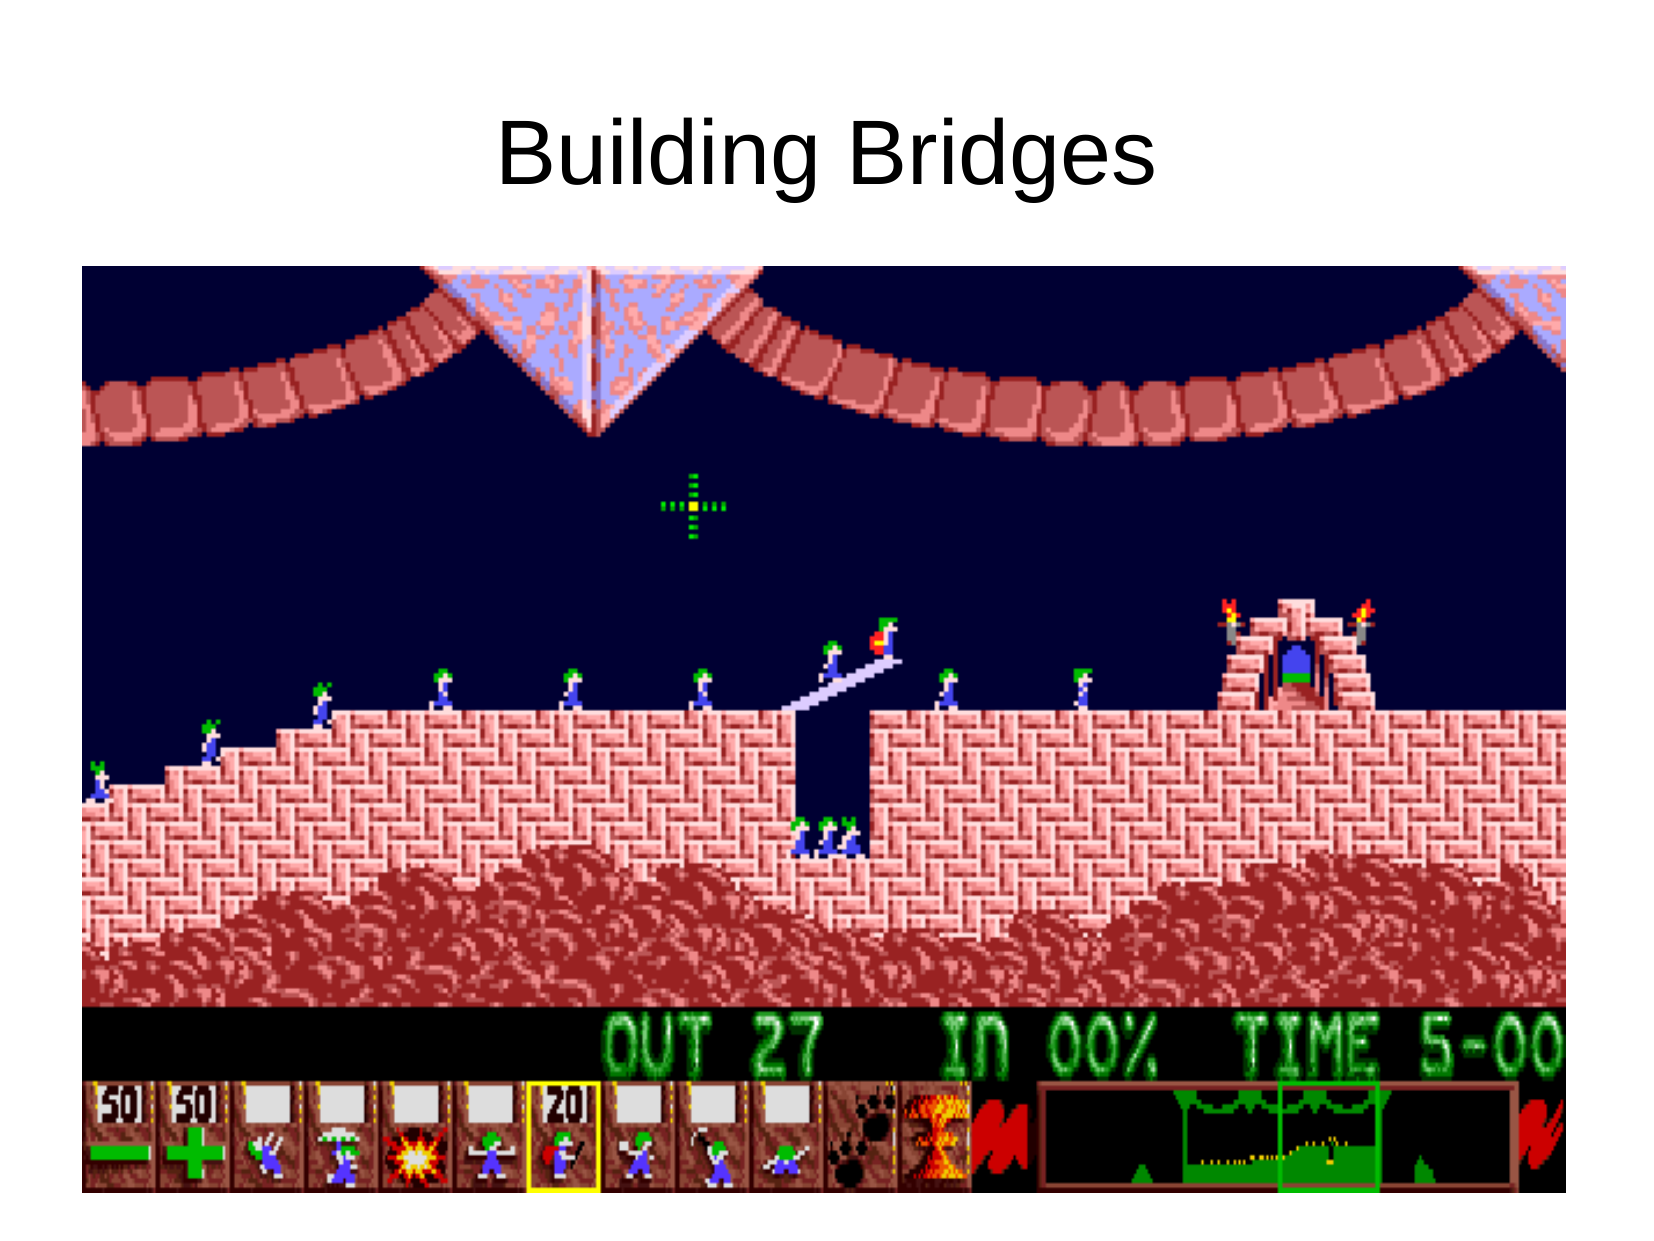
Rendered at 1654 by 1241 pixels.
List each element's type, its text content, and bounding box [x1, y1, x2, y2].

picture [82, 266, 1566, 1193]
title Building Bridges [82, 49, 1571, 257]
